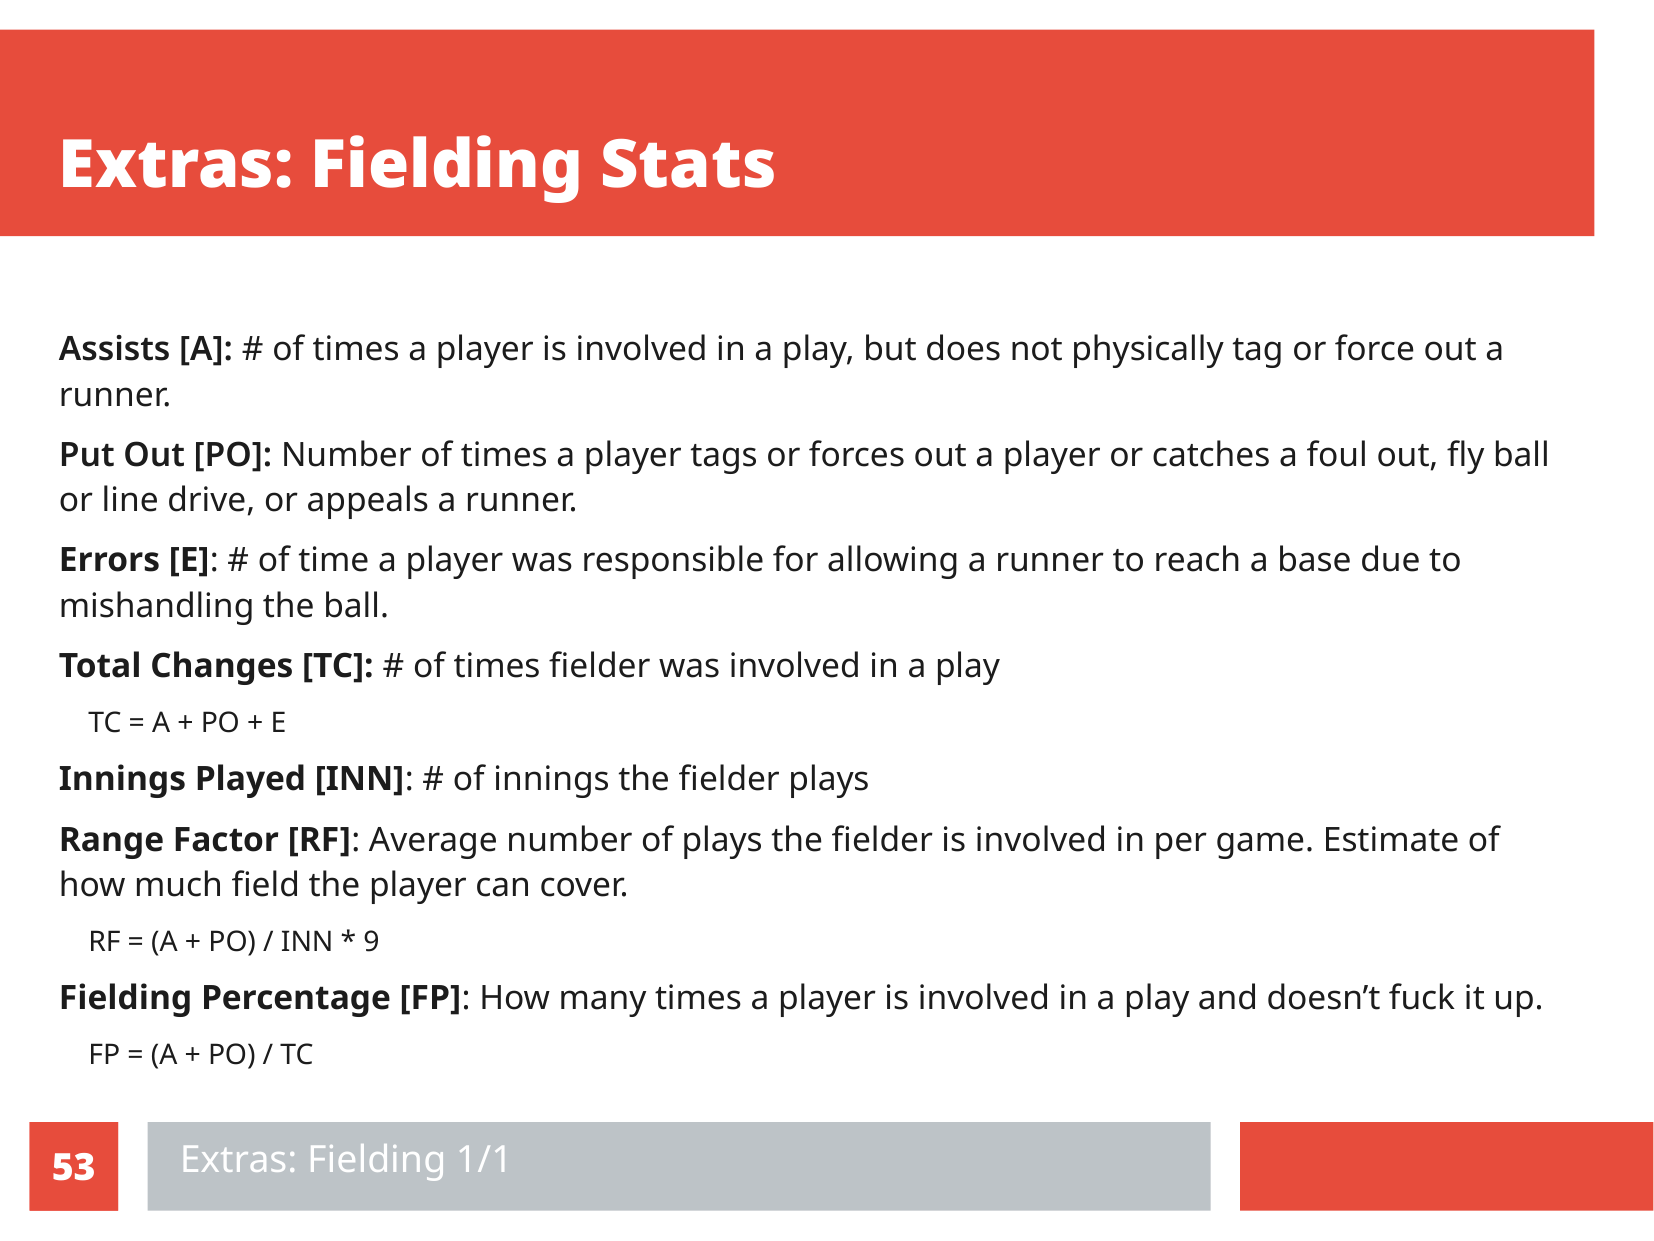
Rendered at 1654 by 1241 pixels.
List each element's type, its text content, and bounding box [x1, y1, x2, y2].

text_box Extras: Fielding 1/1 [165, 1125, 736, 1184]
list Assists [A]: # of times a player is involved in a play, but does not physically tag or force out a runner. Put Out [PO]: Number of times a player tags or forces out a player or catches a foul out, fly ball or line drive, or appeals a runner. Errors [E]: # of time a player was responsible for allowing a runner to reach a base due to mishandling the ball. Total Changes [TC]: # of times fielder was involved in a play TC = A + PO + E Innings Played [INN]: # of innings the fielder plays Range Factor [RF]: Average number of plays the fielder is involved in per game. Estimate of how much field the player can cover. RF = (A + PO) / INN * 9 Fielding Percentage [FP]: How many times a player is involved in a play and doesn’t fuck it up. FP = (A + PO) / TC [59, 324, 1565, 1093]
title Extras: Fielding Stats [59, 59, 1595, 207]
